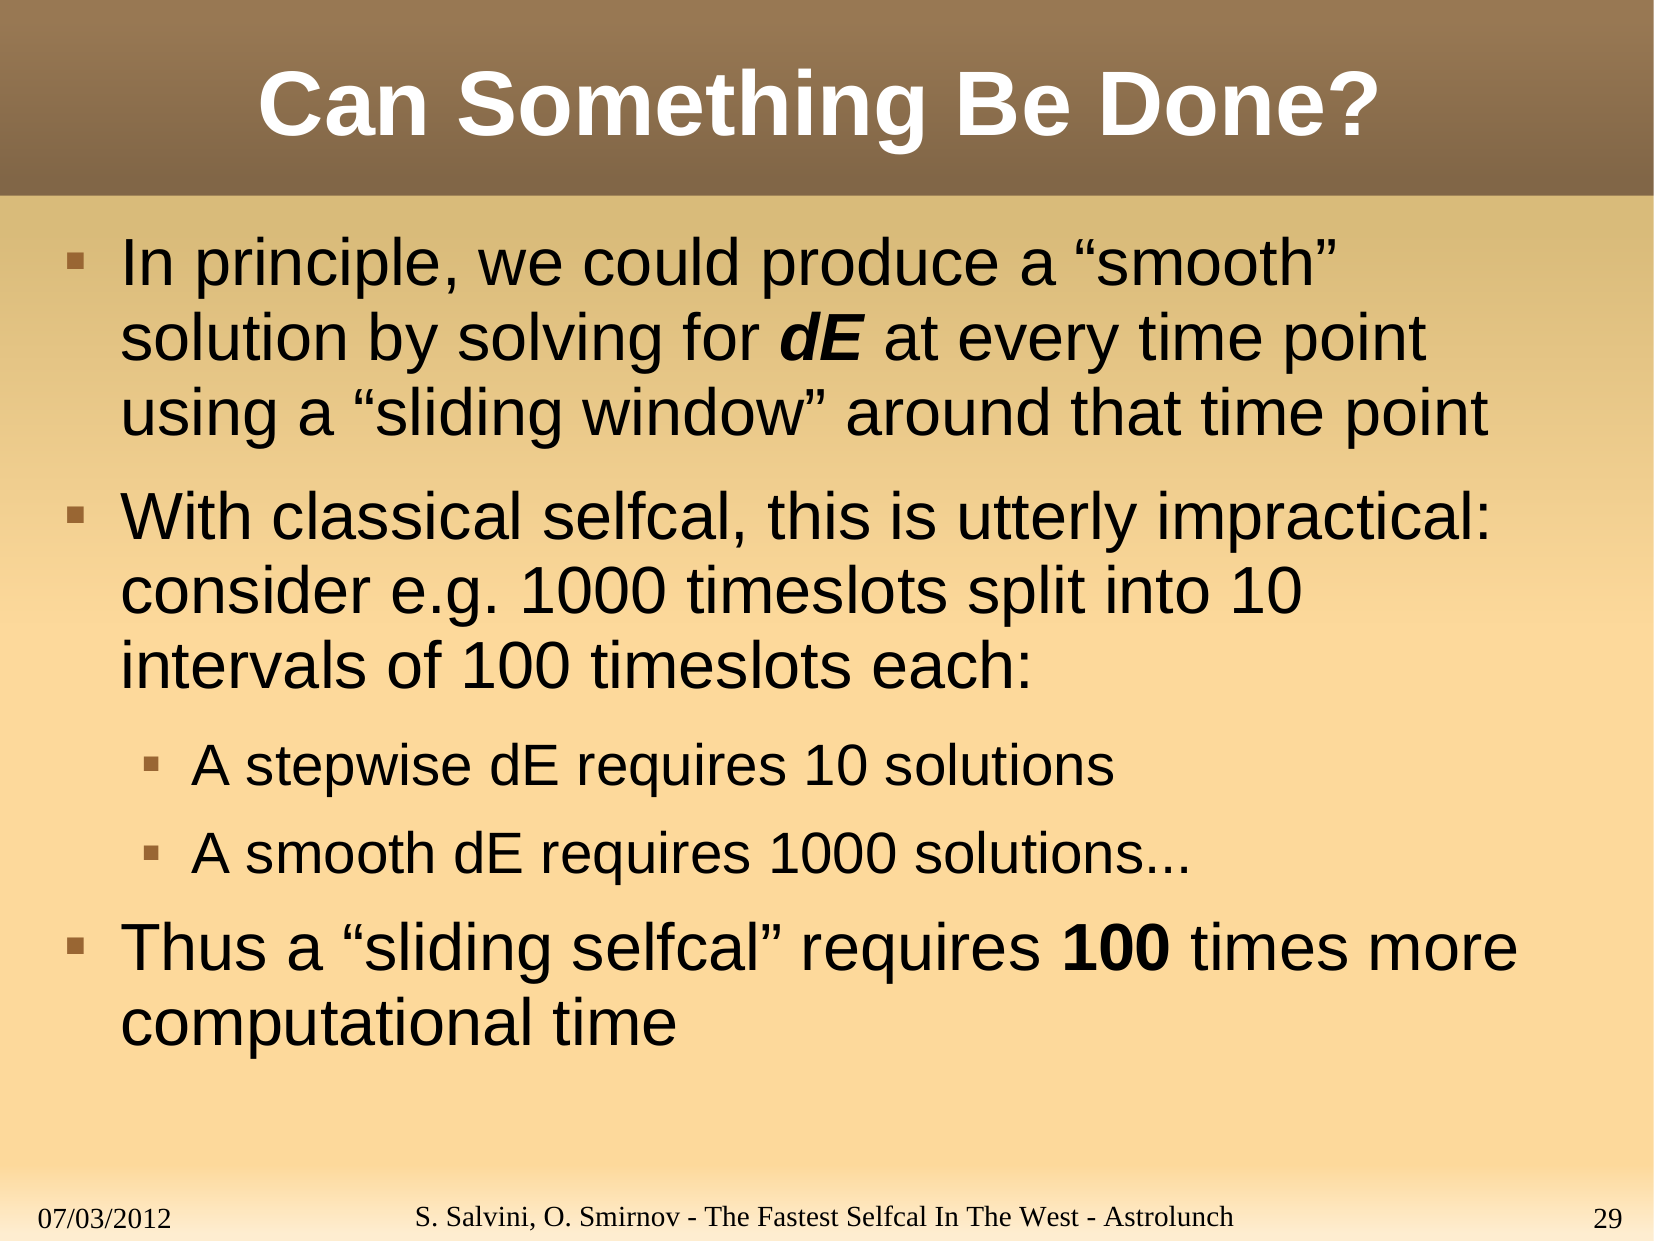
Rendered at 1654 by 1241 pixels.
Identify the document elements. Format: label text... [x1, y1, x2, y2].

picture [0, 0, 1654, 1241]
list In principle, we could produce a “smooth” solution by solving for dE at every time point using a “sliding window” around that time point With classical selfcal, this is utterly impractical: consider e.g. 1000 timeslots split into 10 intervals of 100 timeslots each: A stepwise dE requires 10 solutions A smooth dE requires 1000 solutions... Thus a “sliding selfcal” requires 100 times more computational time [49, 225, 1538, 1060]
title Can Something Be Done? [76, 7, 1565, 200]
